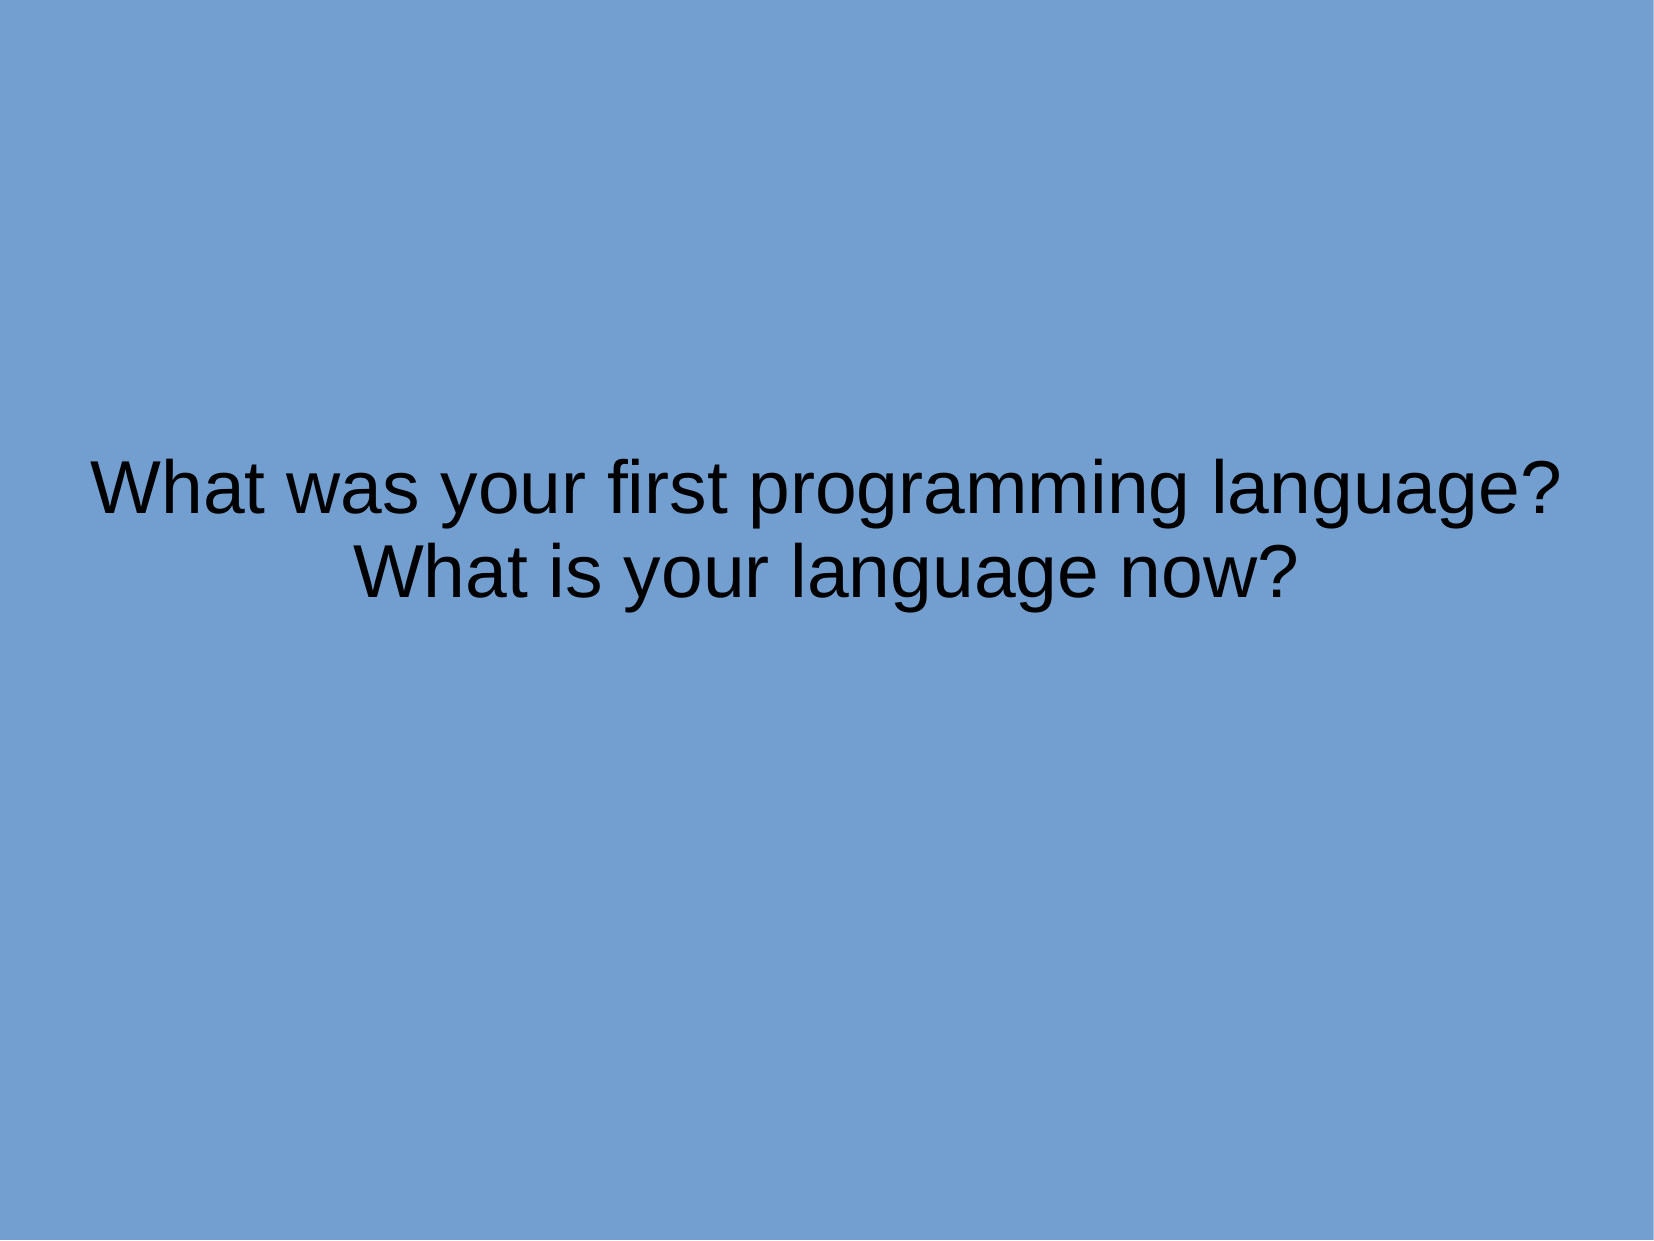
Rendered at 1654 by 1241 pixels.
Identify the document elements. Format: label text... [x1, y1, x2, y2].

subtitle What was your first programming language? What is your language now? [82, 49, 1571, 1010]
